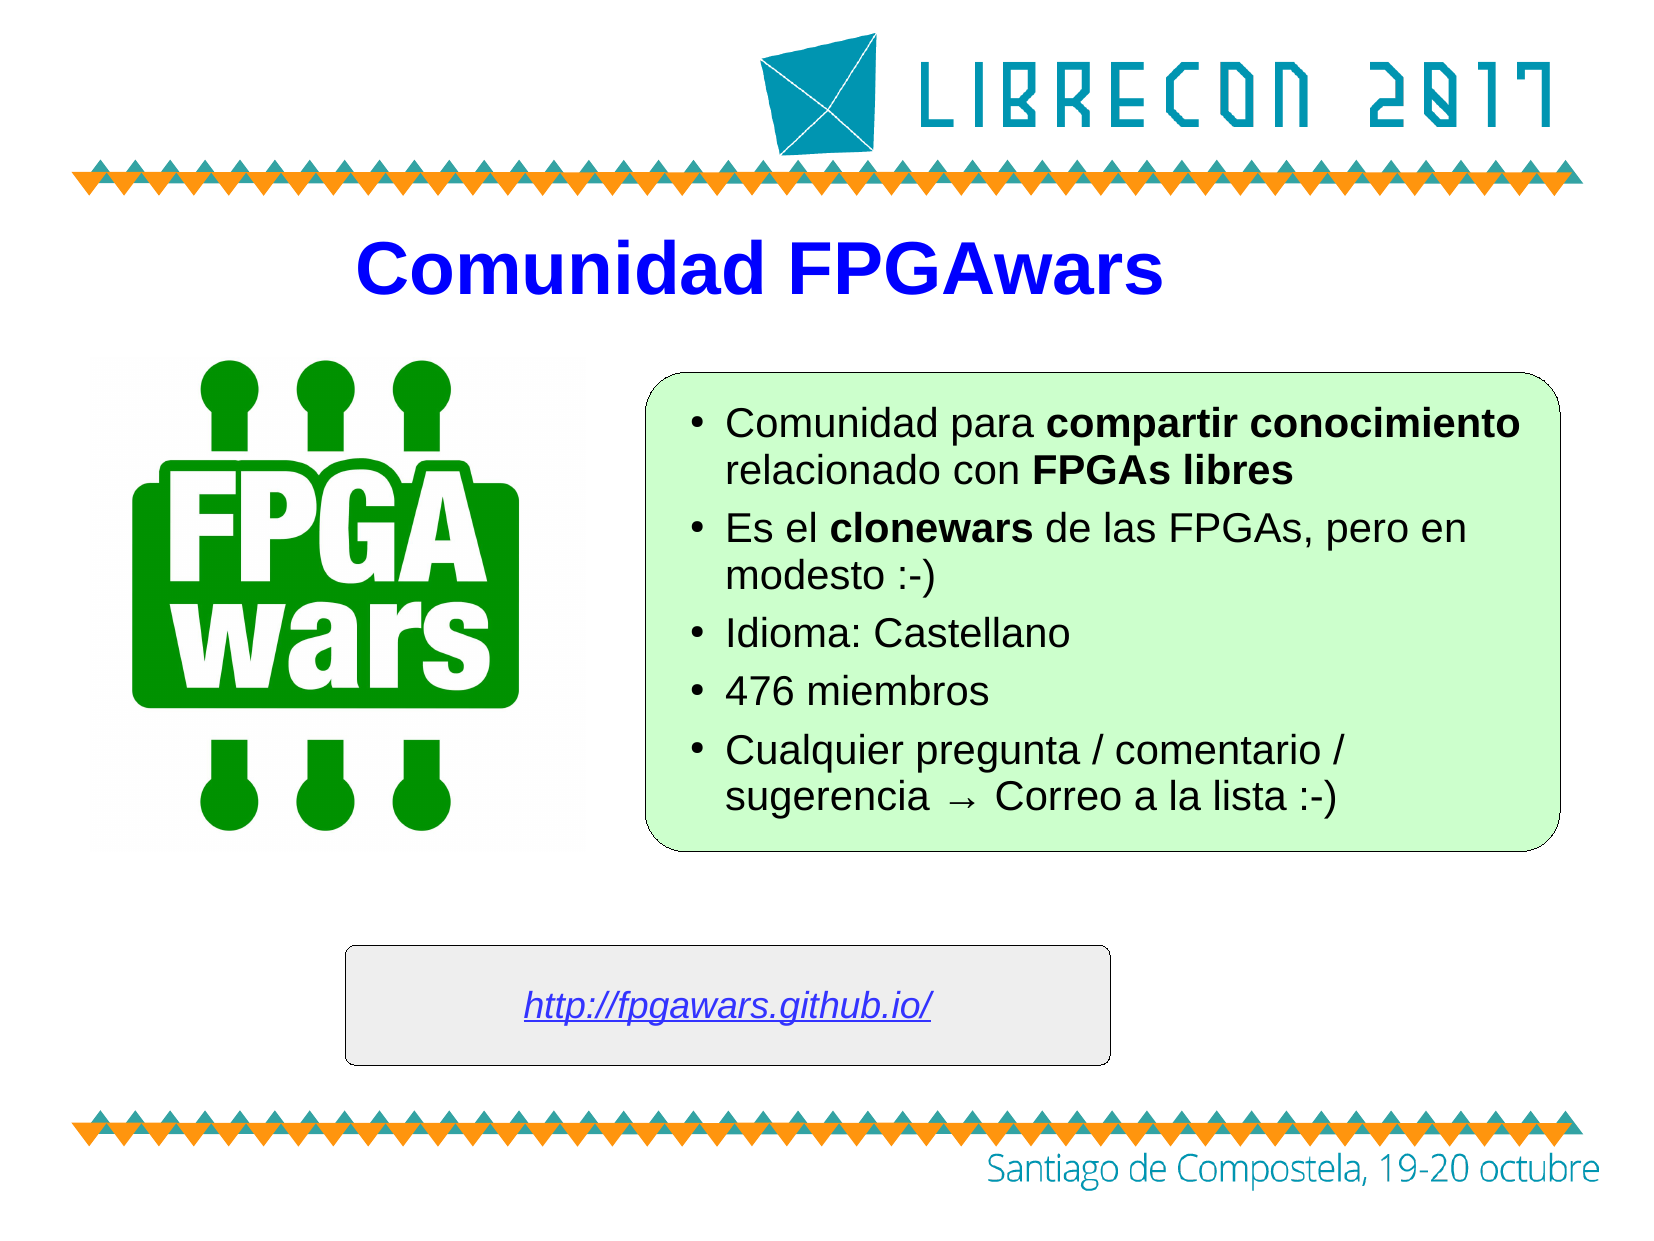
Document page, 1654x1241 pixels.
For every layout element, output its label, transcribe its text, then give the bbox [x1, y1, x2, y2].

picture [90, 357, 586, 852]
picture [744, 13, 1571, 164]
picture [968, 1133, 1617, 1199]
text_box http://fpgawars.github.io/ [345, 945, 1111, 1066]
text_box Comunidad para compartir conocimiento relacionado con FPGAs libres Es el clonewars de las FPGAs, pero en modesto :-) Idioma: Castellano 476 miembros Cualquier pregunta / comentario / sugerencia → Correo a la lista :-) [675, 392, 1561, 886]
text_box [645, 372, 1555, 851]
text_box Comunidad FPGAwars [269, 218, 1252, 319]
